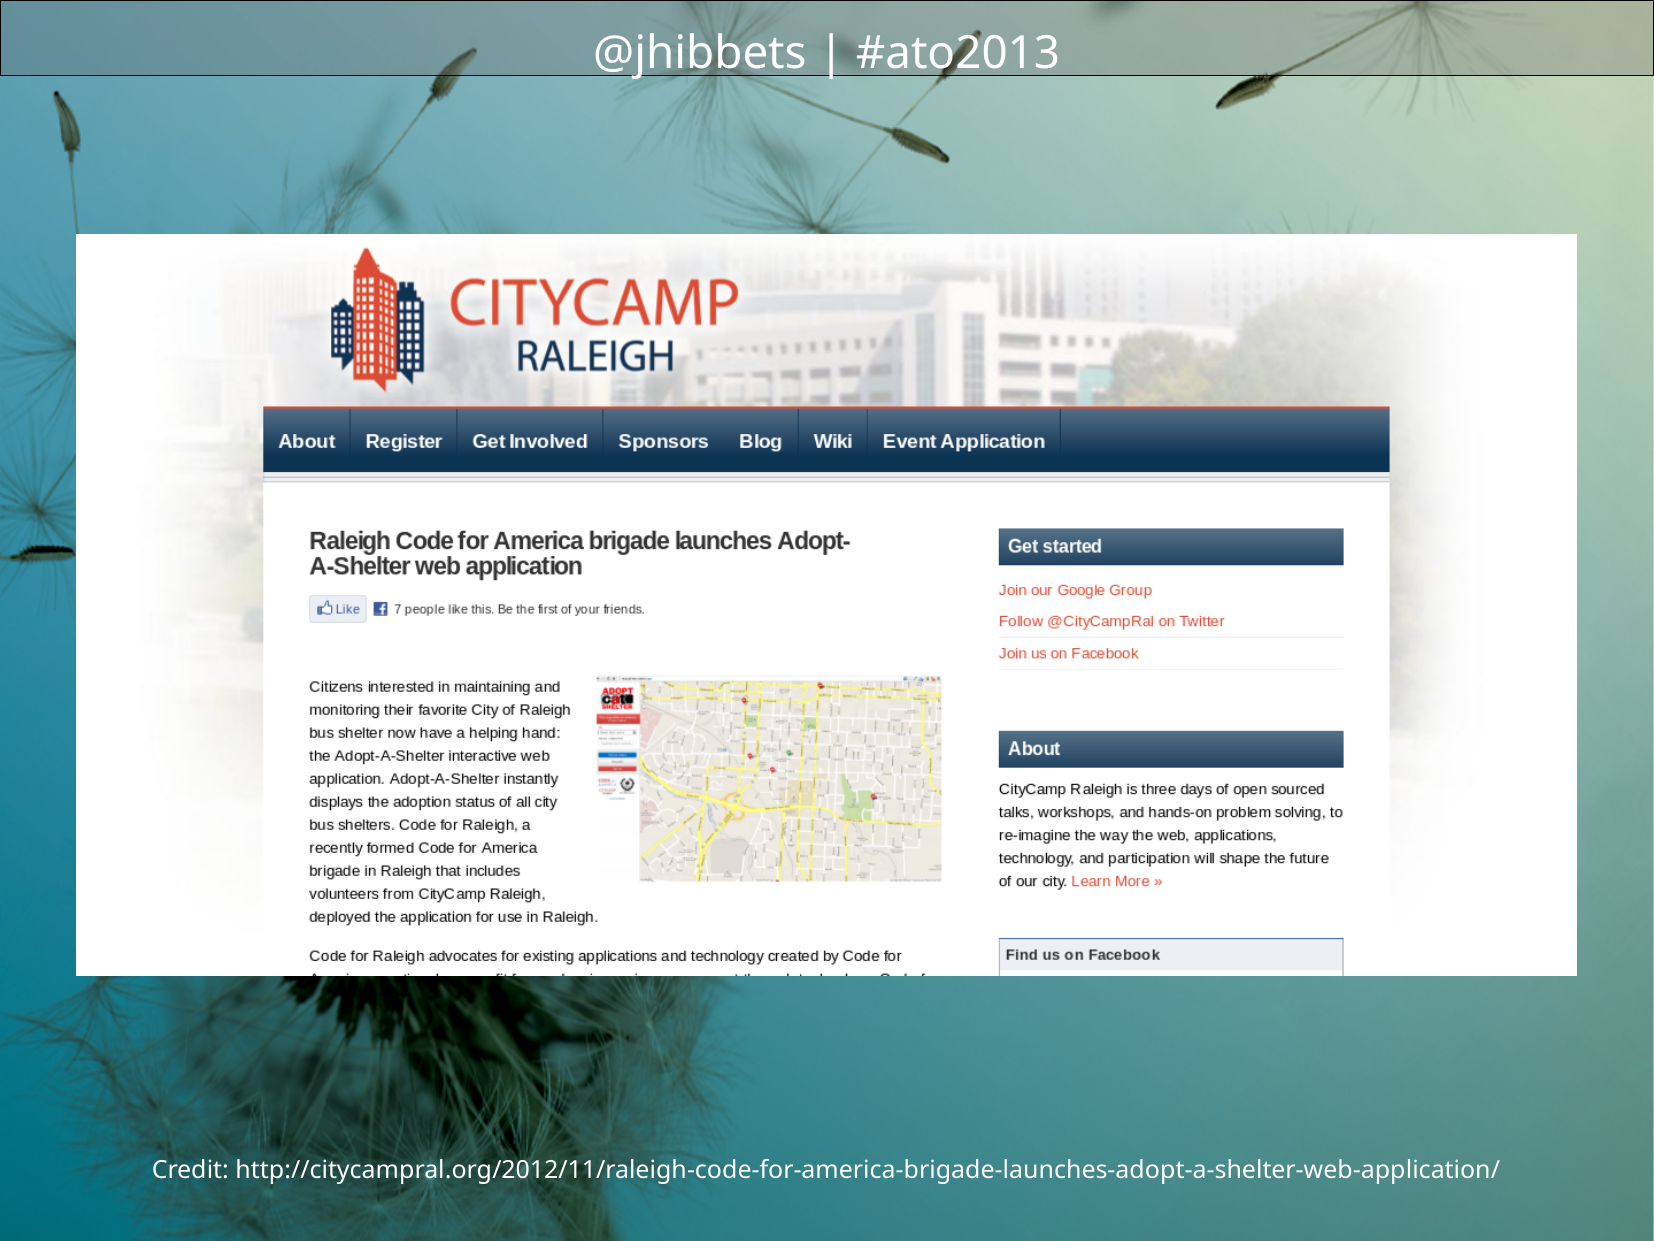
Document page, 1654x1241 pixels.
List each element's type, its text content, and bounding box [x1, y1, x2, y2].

text_box Credit: http://citycampral.org/2012/11/raleigh-code-for-america-brigade-launches-adopt-a-shelter-web-application/ [137, 1144, 1525, 1188]
picture [0, 76, 1654, 1241]
